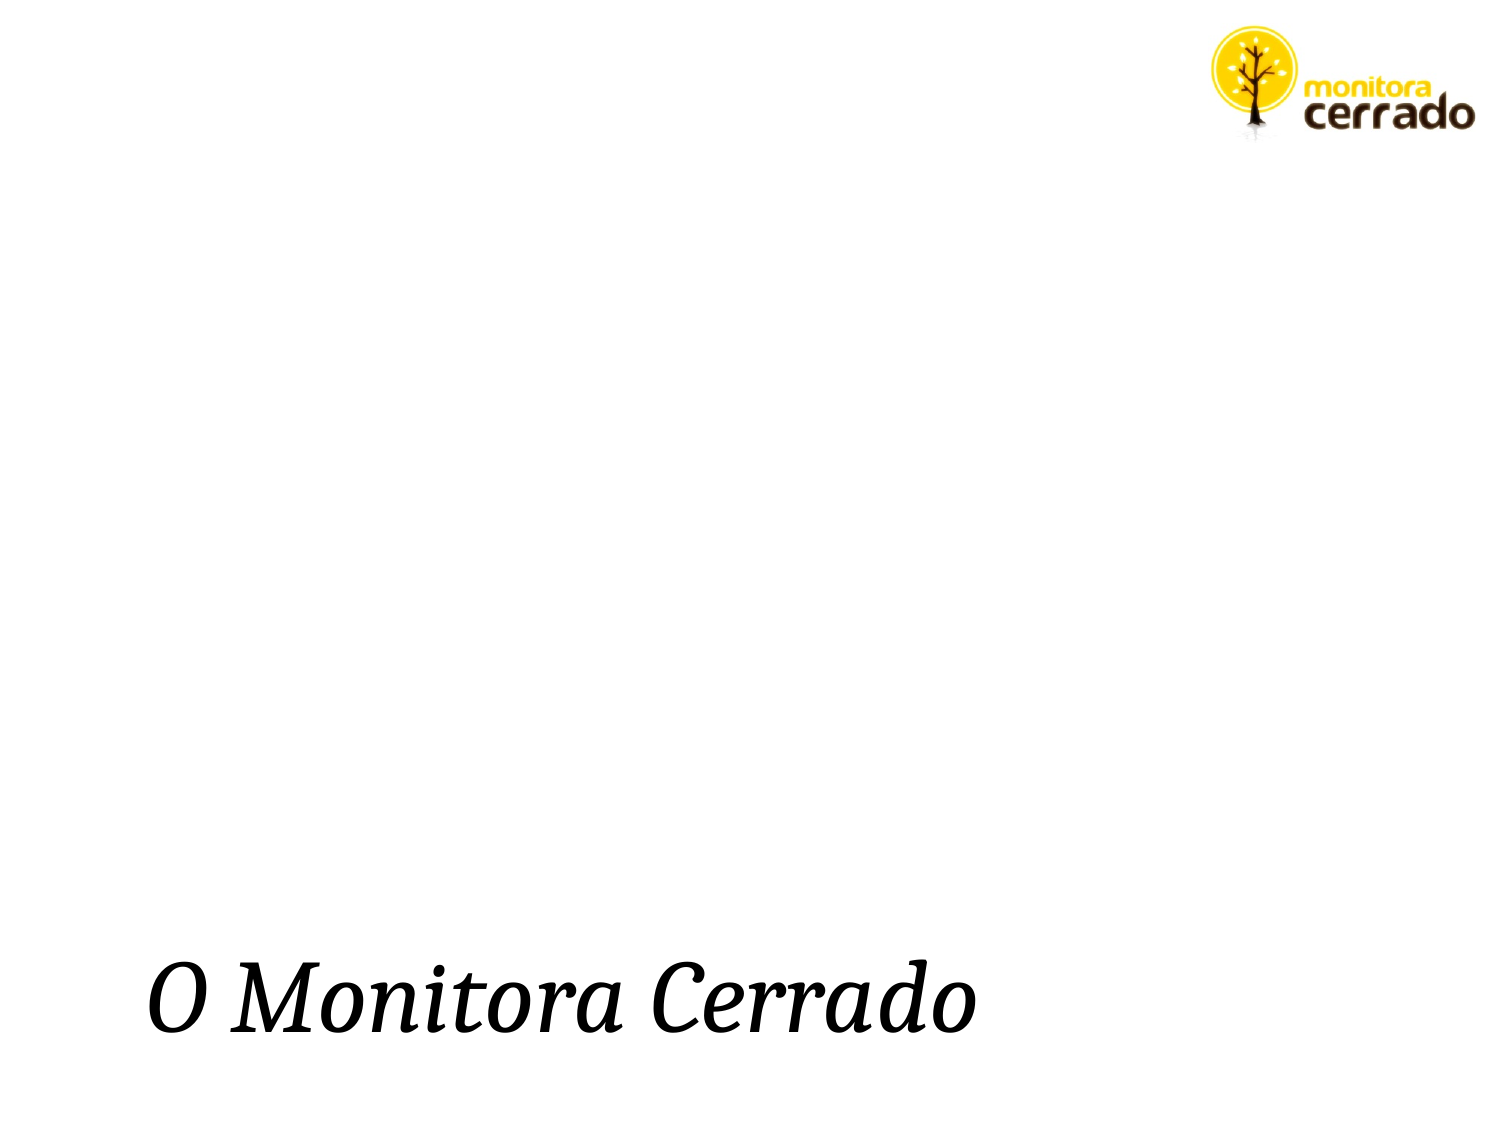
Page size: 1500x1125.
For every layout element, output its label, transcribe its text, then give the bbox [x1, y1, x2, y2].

text_box O Monitora Cerrado [131, 921, 996, 1061]
picture [1208, 23, 1476, 143]
